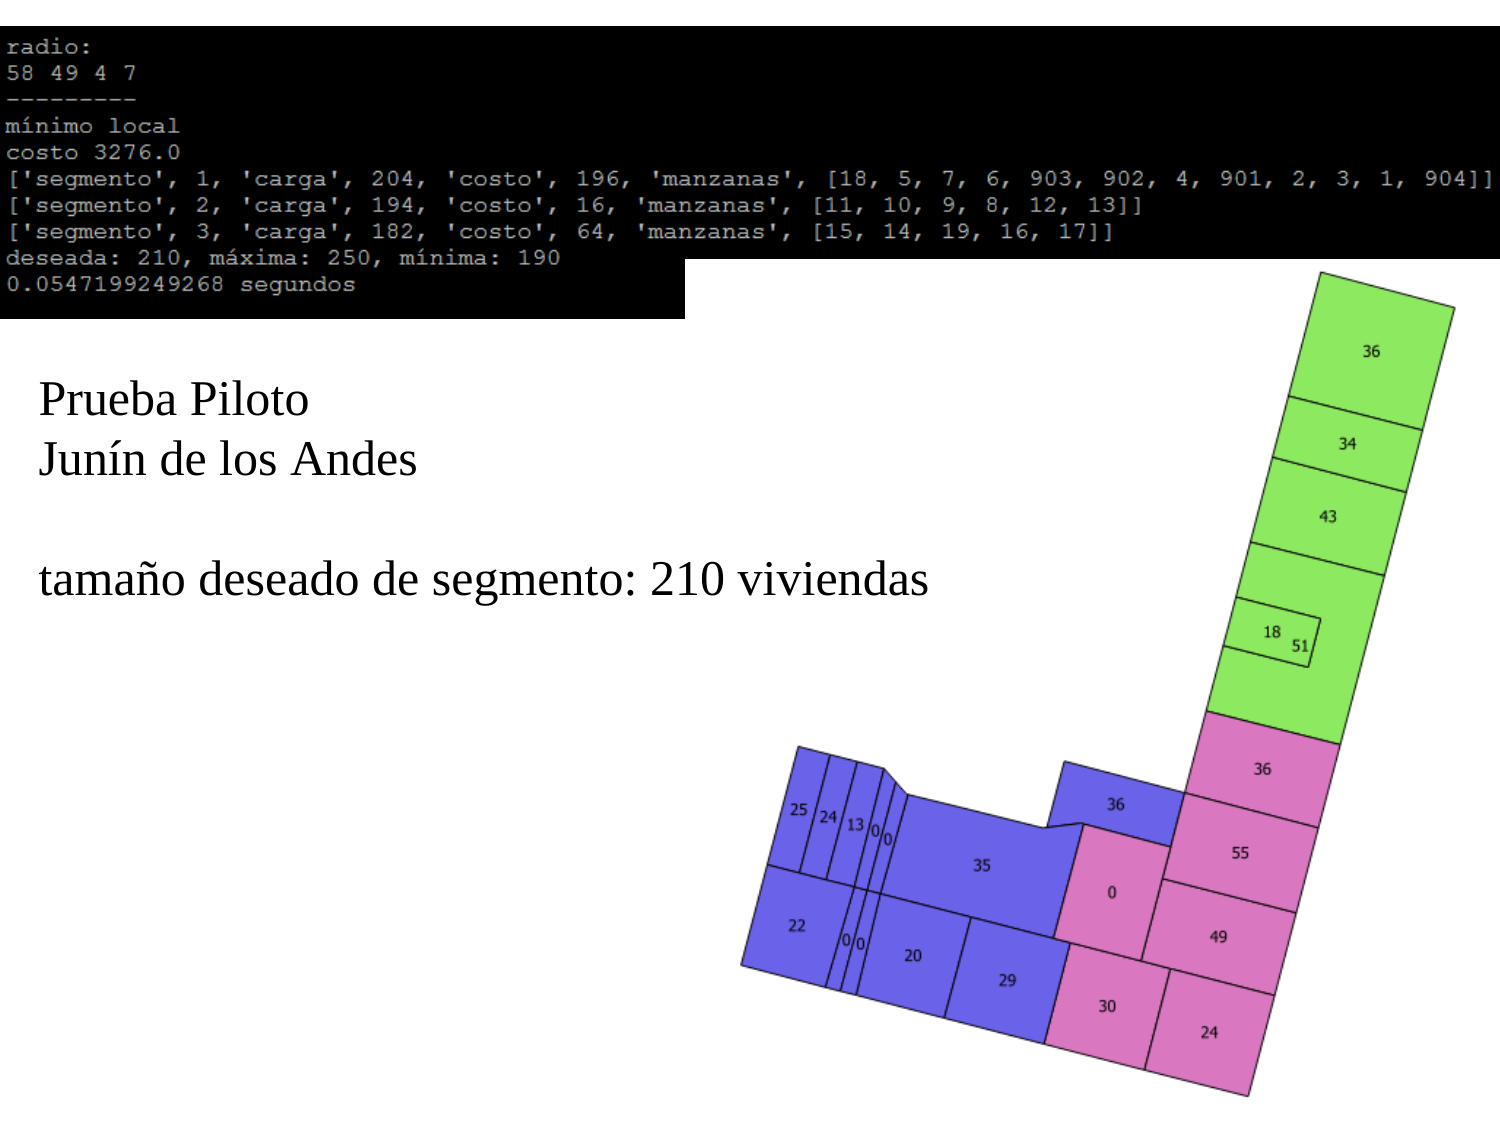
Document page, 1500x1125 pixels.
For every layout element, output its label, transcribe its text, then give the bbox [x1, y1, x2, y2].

text_box Prueba Piloto Junín de los Andes tamaño deseado de segmento: 210 viviendas [23, 358, 1194, 614]
picture [0, 26, 1500, 1113]
